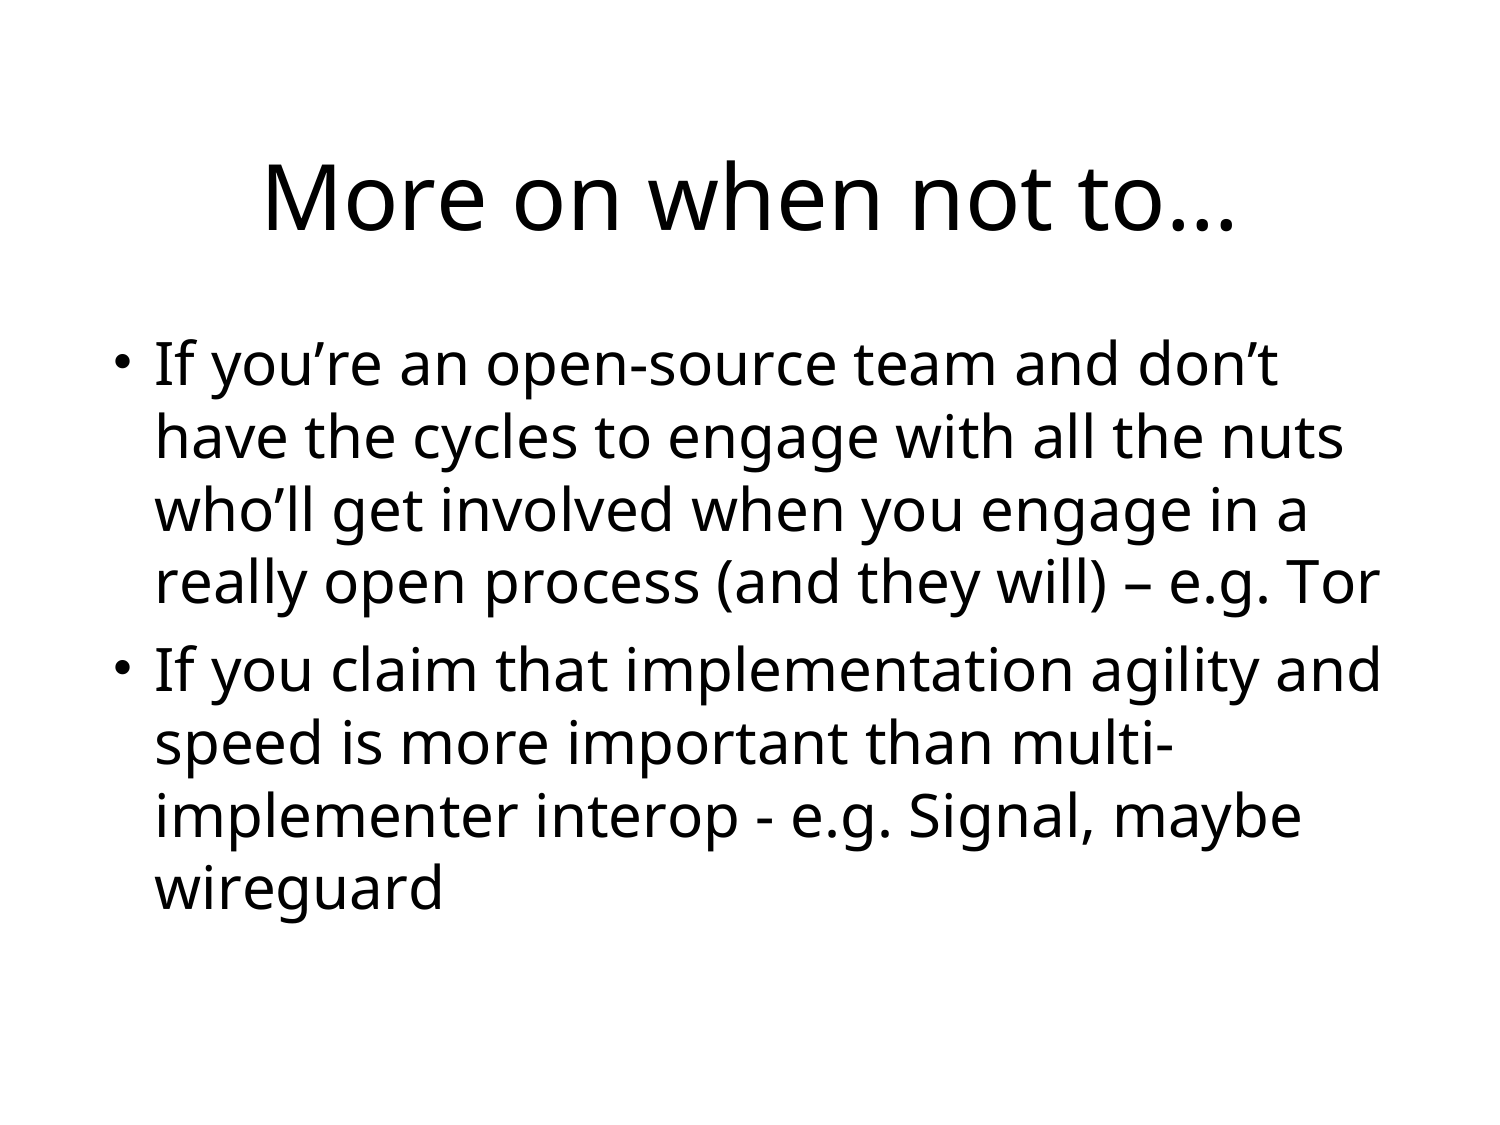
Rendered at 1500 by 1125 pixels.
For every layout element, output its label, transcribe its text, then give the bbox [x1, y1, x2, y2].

list If you’re an open-source team and don’t have the cycles to engage with all the nuts who’ll get involved when you engage in a really open process (and they will) – e.g. Tor If you claim that implementation agility and speed is more important than multi-implementer interop - e.g. Signal, maybe wireguard [112, 324, 1388, 1000]
title More on when not to... [112, 99, 1388, 288]
